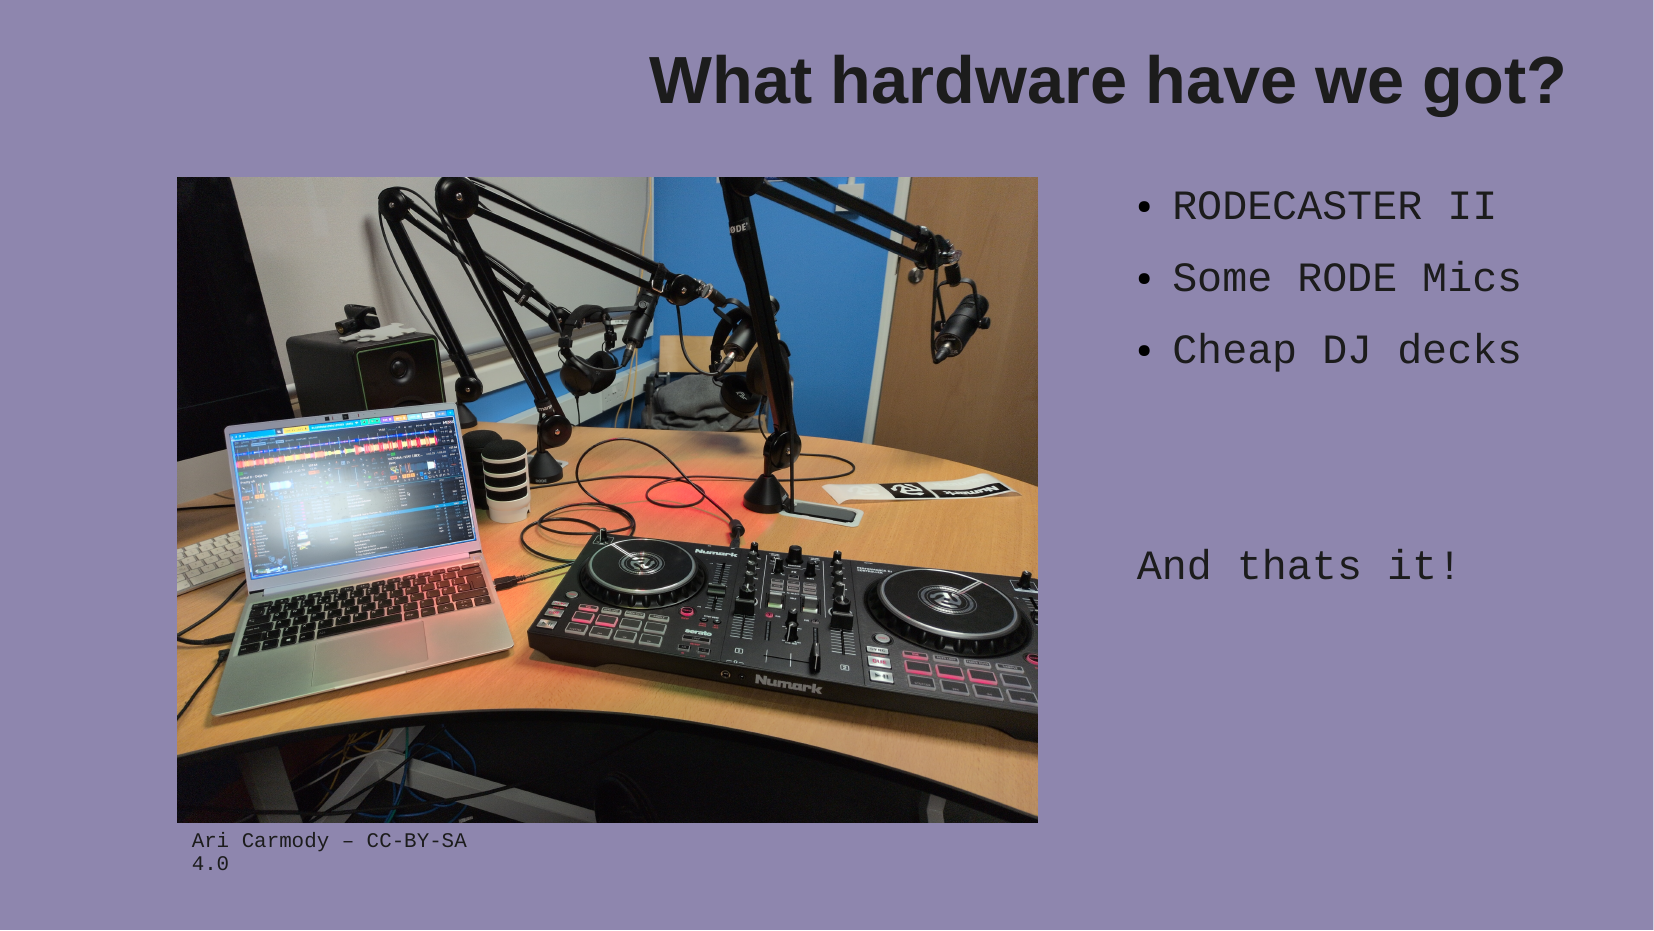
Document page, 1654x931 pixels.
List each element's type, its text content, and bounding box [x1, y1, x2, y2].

title What hardware have we got? [649, 43, 1625, 119]
text_box Ari Carmody – CC-BY-SA 4.0 [177, 822, 532, 861]
picture [177, 177, 1038, 823]
text_box RODECASTER II Some RODE Mics Cheap DJ decks And thats it! [1122, 177, 1595, 650]
